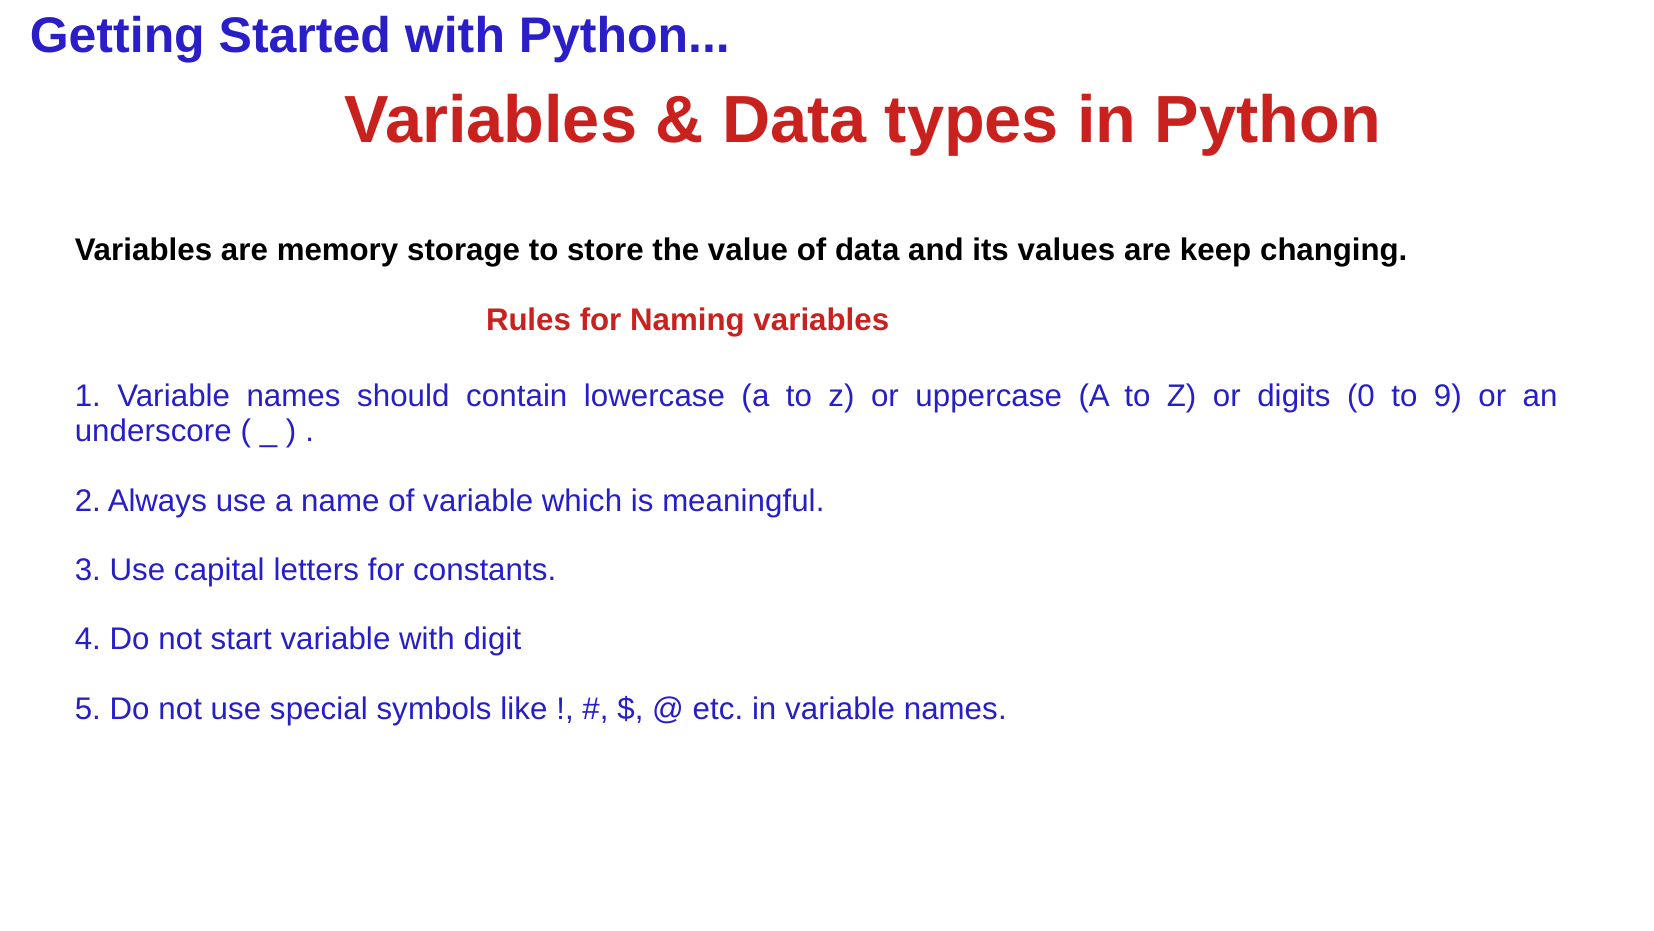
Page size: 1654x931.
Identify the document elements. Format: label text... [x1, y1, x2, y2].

text_box Getting Started with Python... [15, 0, 751, 91]
text_box Variables are memory storage to store the value of data and its values are keep changing. Rules for Naming variables 1. Variable names should contain lowercase (a to z) or uppercase (A to Z) or digits (0 to 9) or an underscore ( _ ) . 2. Always use a name of variable which is meaningful. 3. Use capital letters for constants. 4. Do not start variable with digit 5. Do not use special symbols like !, #, $, @ etc. in variable names. [60, 225, 1576, 818]
text_box Variables & Data types in Python [330, 75, 1516, 166]
